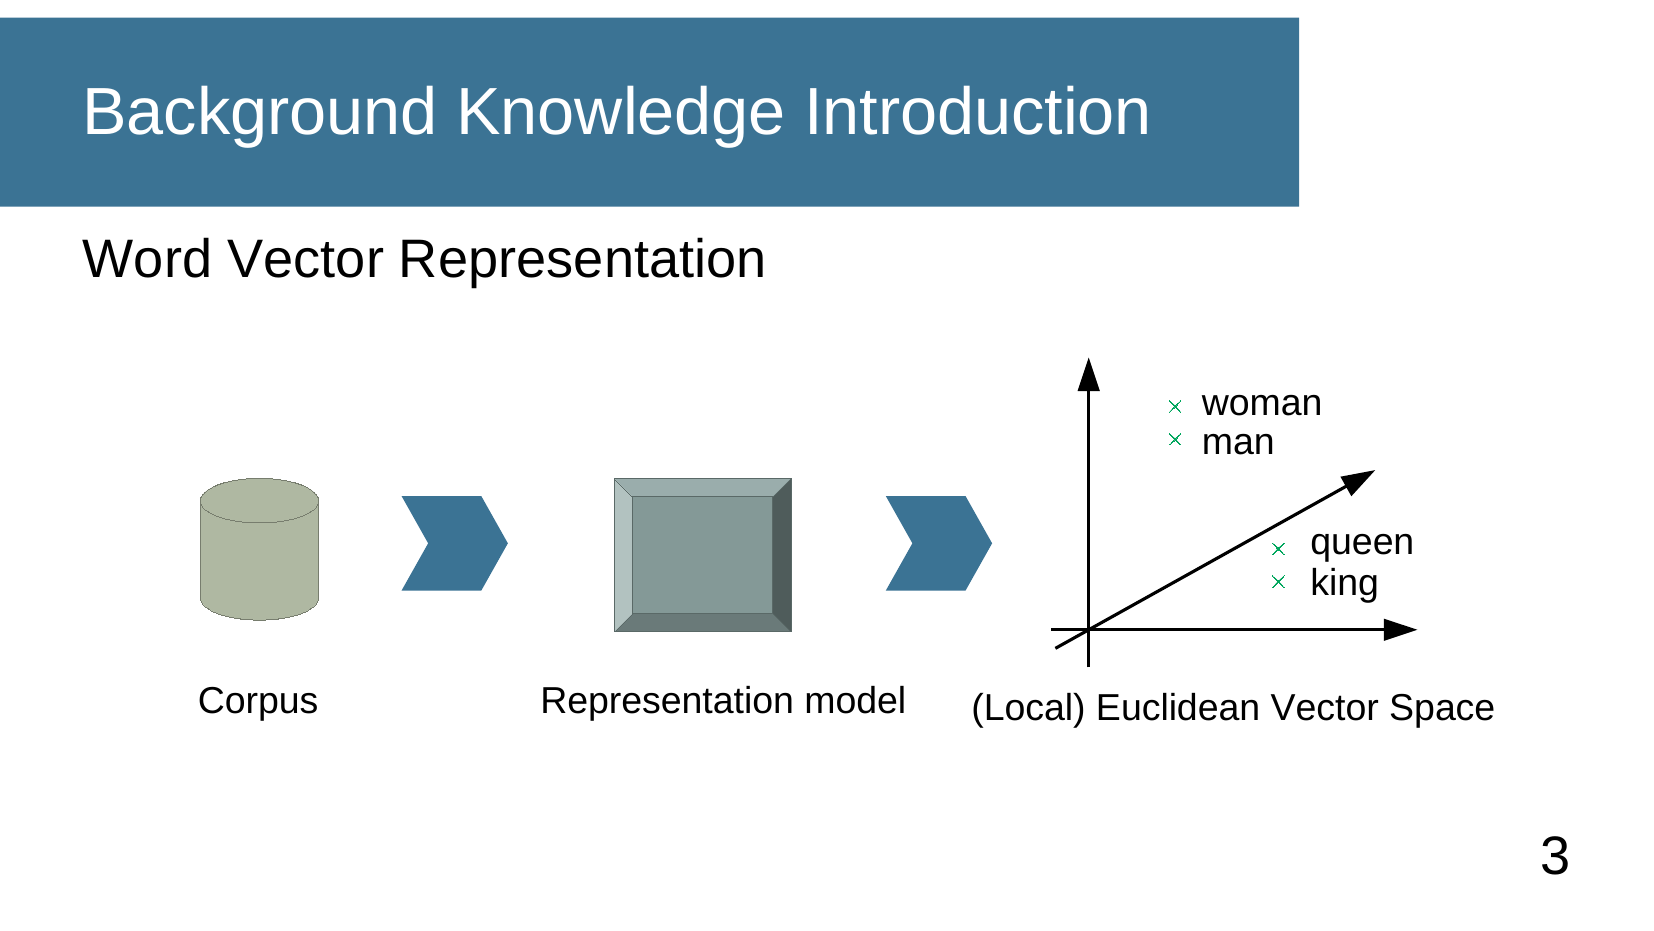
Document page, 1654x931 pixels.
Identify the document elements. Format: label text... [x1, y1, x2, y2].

text_box [200, 478, 319, 621]
text_box [401, 496, 508, 591]
text_box [1272, 575, 1285, 588]
text_box king [1295, 555, 1446, 615]
text_box (Local) Euclidean Vector Space [956, 679, 1511, 739]
list Word Vector Representation [82, 224, 1571, 764]
text_box [1169, 433, 1181, 445]
text_box [616, 478, 792, 632]
text_box woman [1187, 374, 1338, 435]
text_box Representation model [525, 673, 921, 734]
text_box [1169, 400, 1181, 413]
text_box queen [1295, 513, 1429, 555]
title Background Knowledge Introduction [82, 35, 1234, 189]
text_box Corpus [183, 673, 348, 775]
text_box [1272, 543, 1285, 555]
text_box man [1187, 413, 1290, 474]
text_box [885, 496, 993, 591]
